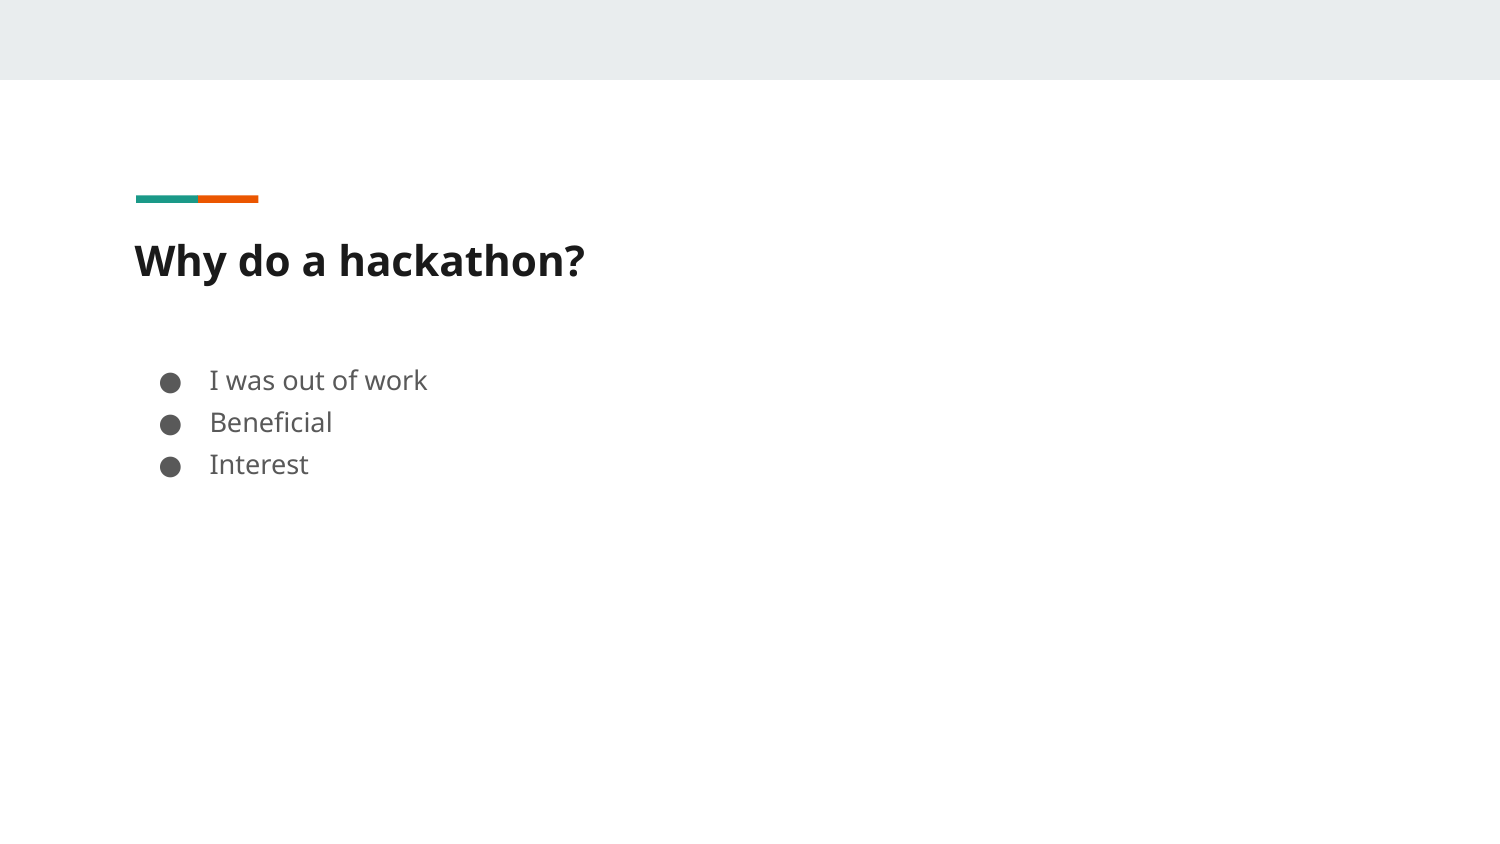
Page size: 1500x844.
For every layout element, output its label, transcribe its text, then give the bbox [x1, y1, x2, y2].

title Why do a hackathon? [119, 216, 1381, 305]
list I was out of work Beneficial Interest [119, 341, 1381, 712]
